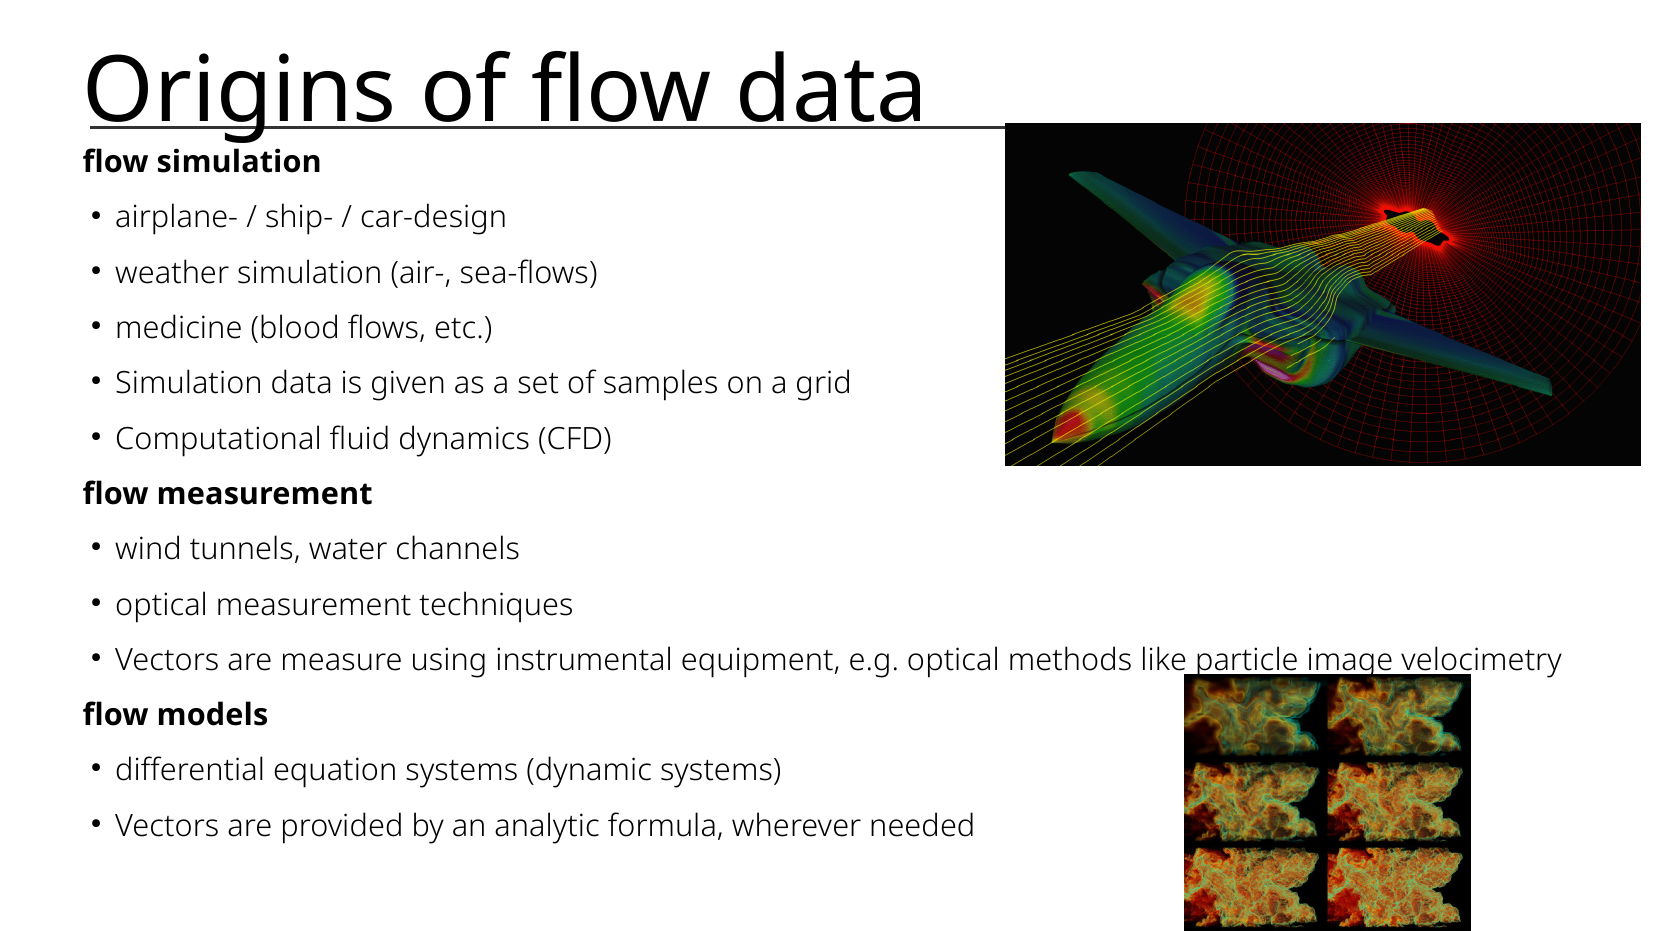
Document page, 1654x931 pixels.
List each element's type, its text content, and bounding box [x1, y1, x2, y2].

picture [1005, 123, 1641, 467]
picture [1184, 674, 1471, 931]
list flow simulation airplane- / ship- / car-design weather simulation (air-, sea-flows) medicine (blood flows, etc.) Simulation data is given as a set of samples on a grid Computational fluid dynamics (CFD) flow measurement wind tunnels, water channels optical measurement techniques Vectors are measure using instrumental equipment, e.g. optical methods like particle image velocimetry flow models differential equation systems (dynamic systems) Vectors are provided by an analytic formula, wherever needed [82, 139, 1571, 901]
title Origins of flow data [82, 32, 1571, 139]
